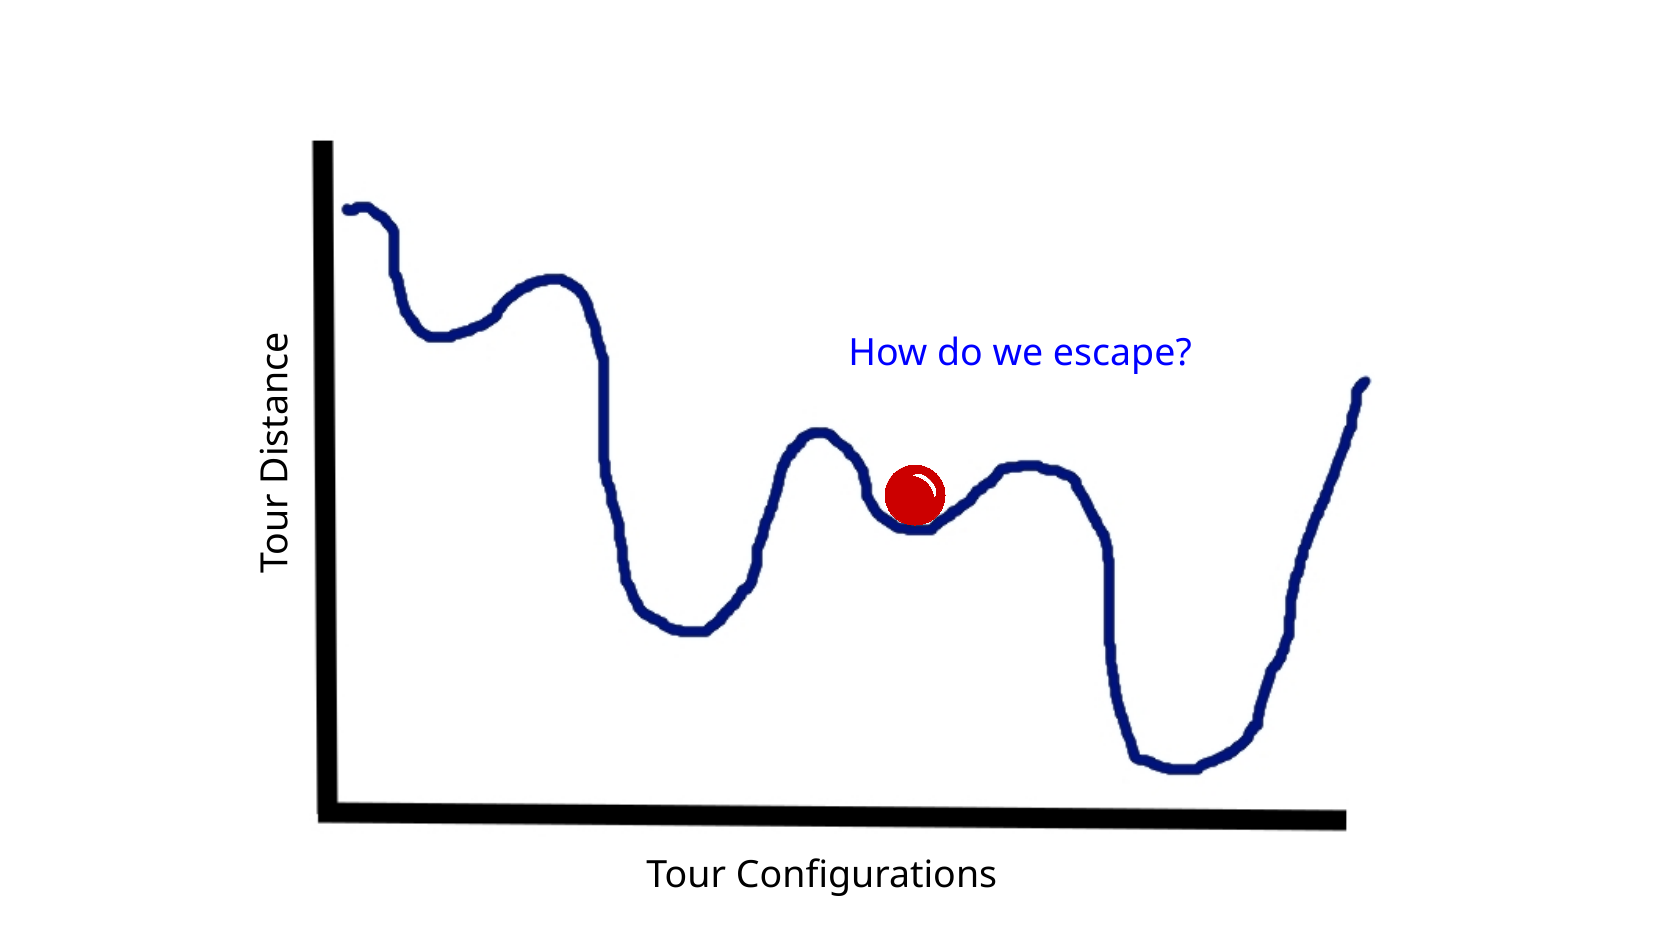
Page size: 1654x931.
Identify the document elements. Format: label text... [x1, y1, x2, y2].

text_box [885, 465, 946, 526]
text_box Tour Configurations [631, 840, 1051, 903]
text_box How do we escape? [833, 318, 1235, 381]
picture [298, 119, 1381, 841]
text_box Tour Distance [240, 304, 303, 589]
